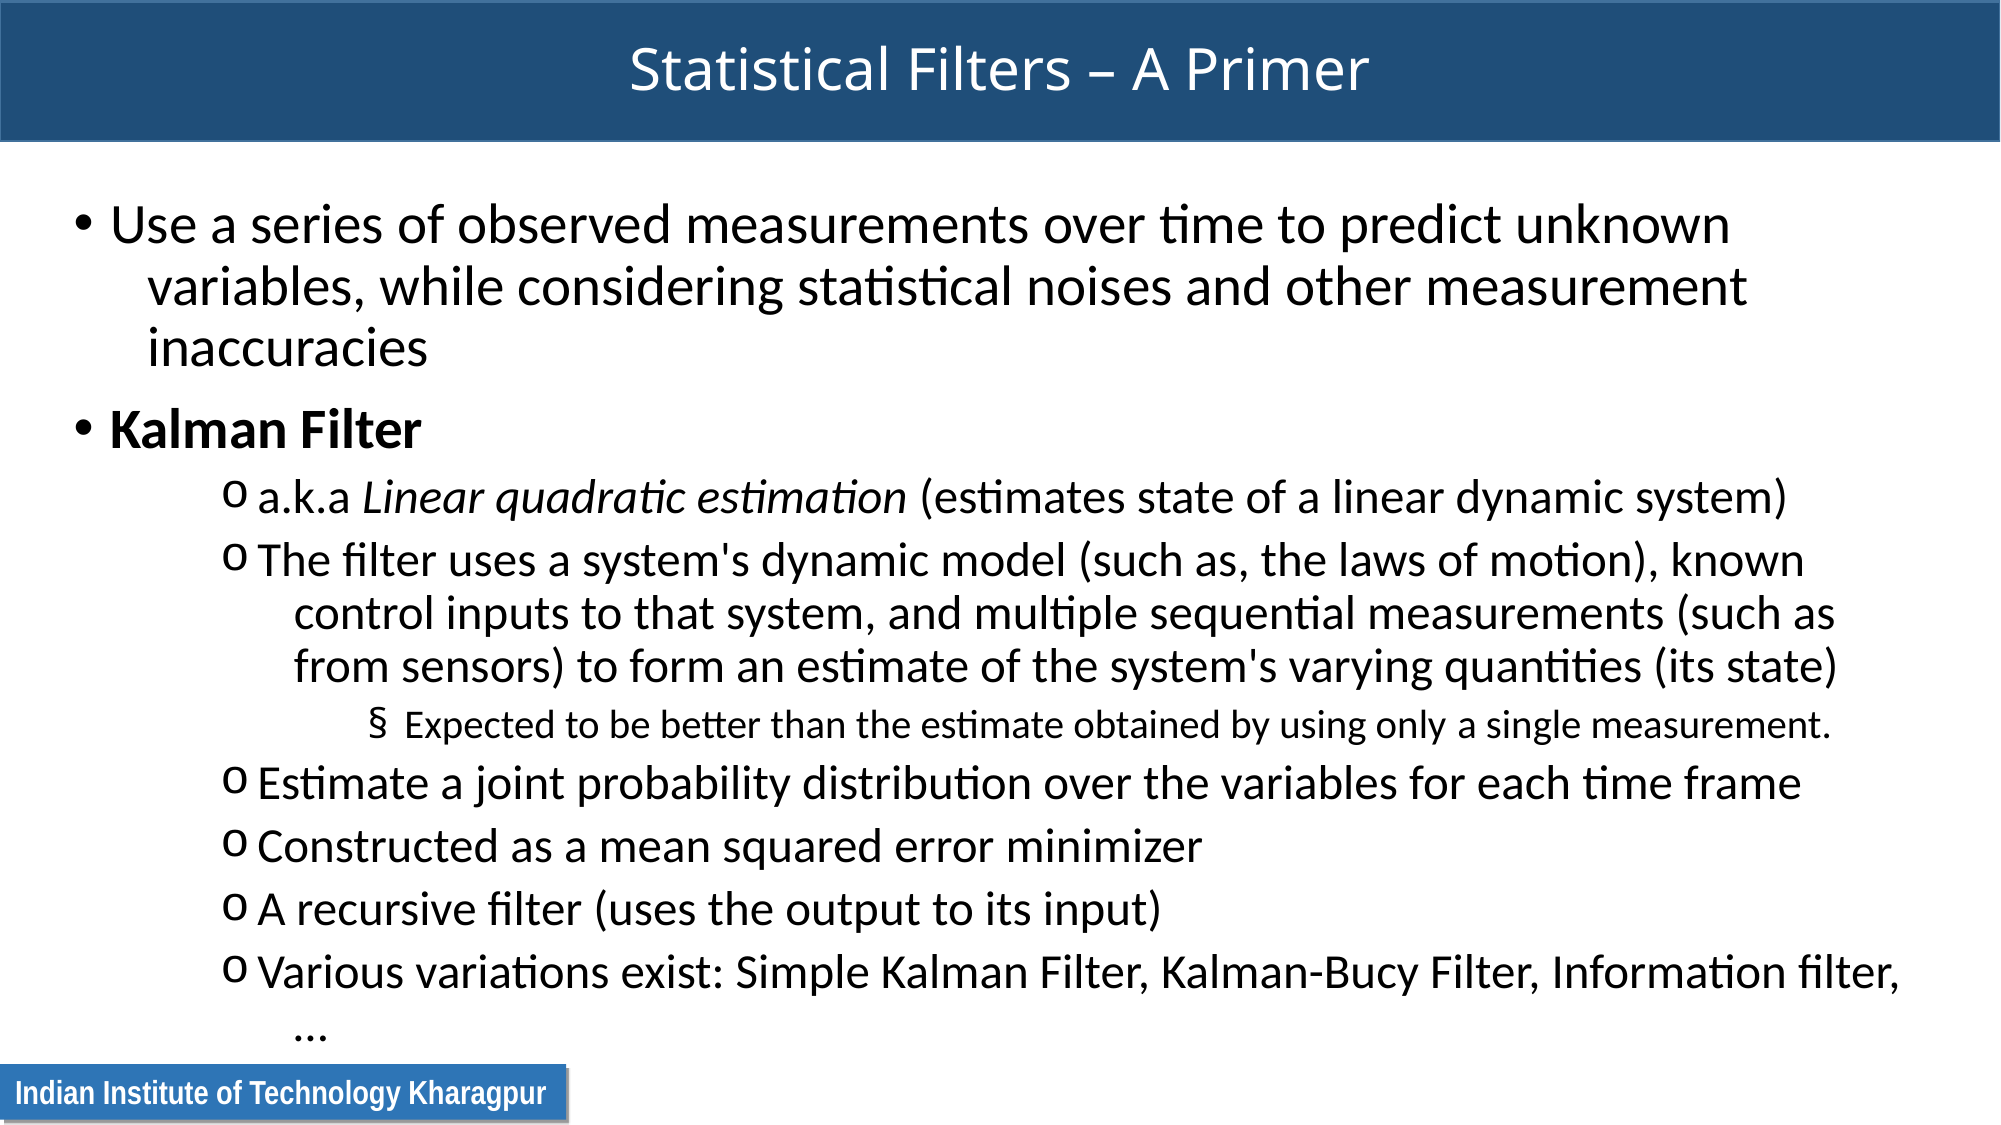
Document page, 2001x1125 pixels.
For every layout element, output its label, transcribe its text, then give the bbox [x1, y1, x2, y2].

title Statistical Filters – A Primer [0, 1, 2000, 141]
list Use a series of observed measurements over time to predict unknown variables, while considering statistical noises and other measurement inaccuracies Kalman Filter a.k.a Linear quadratic estimation (estimates state of a linear dynamic system) The filter uses a system's dynamic model (such as, the laws of motion), known control inputs to that system, and multiple sequential measurements (such as from sensors) to form an estimate of the system's varying quantities (its state) Expected to be better than the estimate obtained by using only a single measurement. Estimate a joint probability distribution over the variables for each time frame Constructed as a mean squared error minimizer A recursive filter (uses the output to its input) Various variations exist: Simple Kalman Filter, Kalman-Bucy Filter, Information filter, … [58, 186, 1954, 1065]
